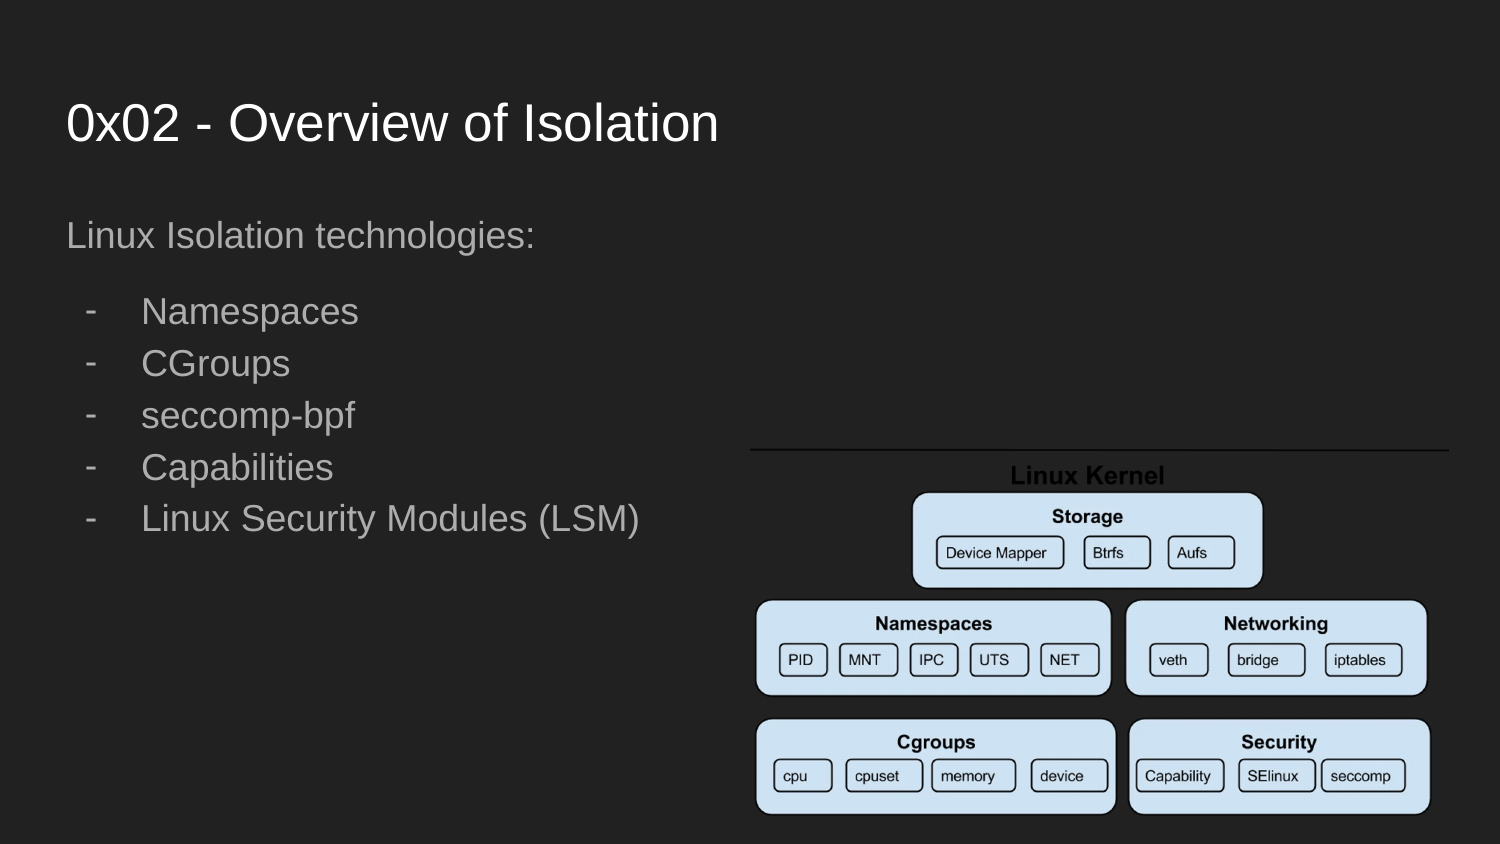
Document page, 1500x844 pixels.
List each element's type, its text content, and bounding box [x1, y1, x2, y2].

title 0x02 - Overview of Isolation [51, 72, 1449, 167]
picture [750, 448, 1449, 816]
list Linux Isolation technologies: Namespaces CGroups seccomp-bpf Capabilities Linux Security Modules (LSM) [51, 189, 750, 750]
